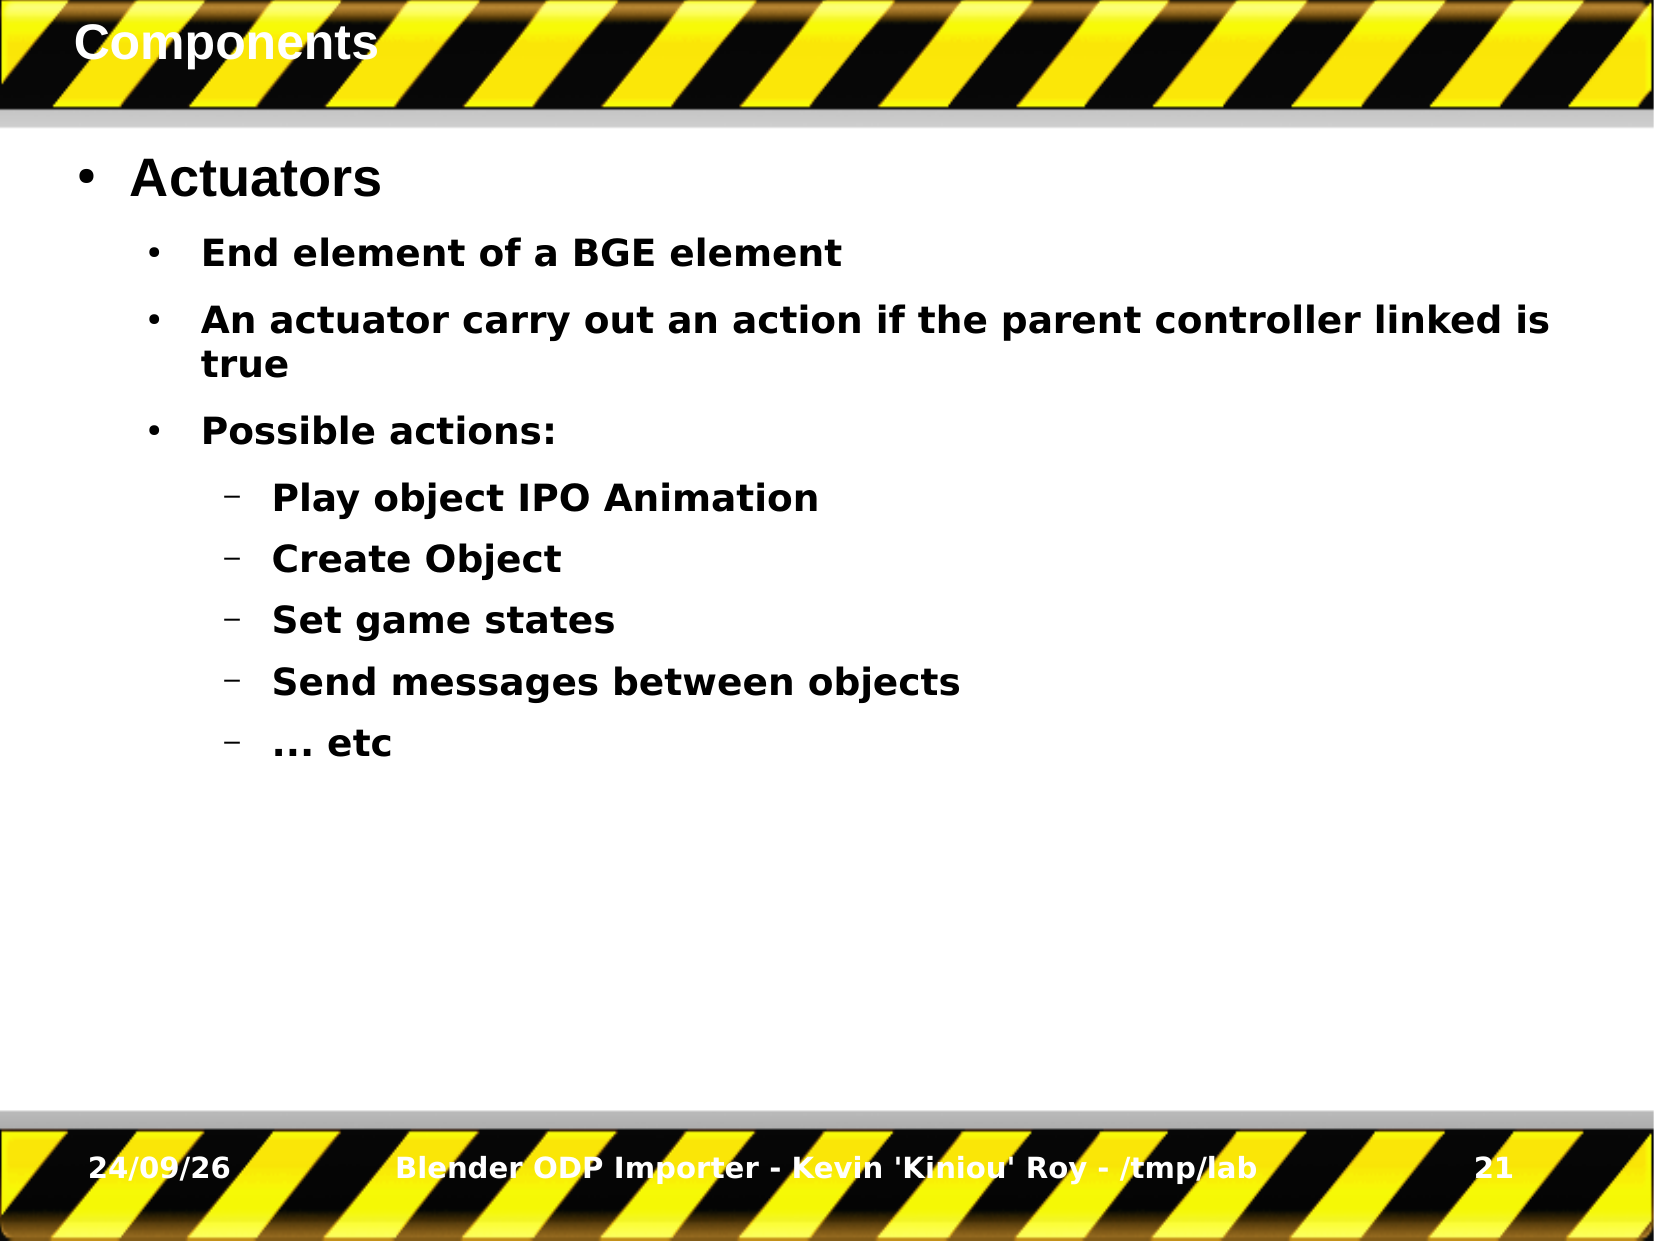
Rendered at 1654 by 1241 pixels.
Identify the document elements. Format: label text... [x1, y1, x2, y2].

title Components [73, 14, 1580, 109]
list Actuators End element of a BGE element An actuator carry out an action if the parent controller linked is true Possible actions: Play object IPO Animation Create Object Set game states Send messages between objects ... etc [59, 147, 1595, 803]
picture [0, 0, 1654, 1241]
